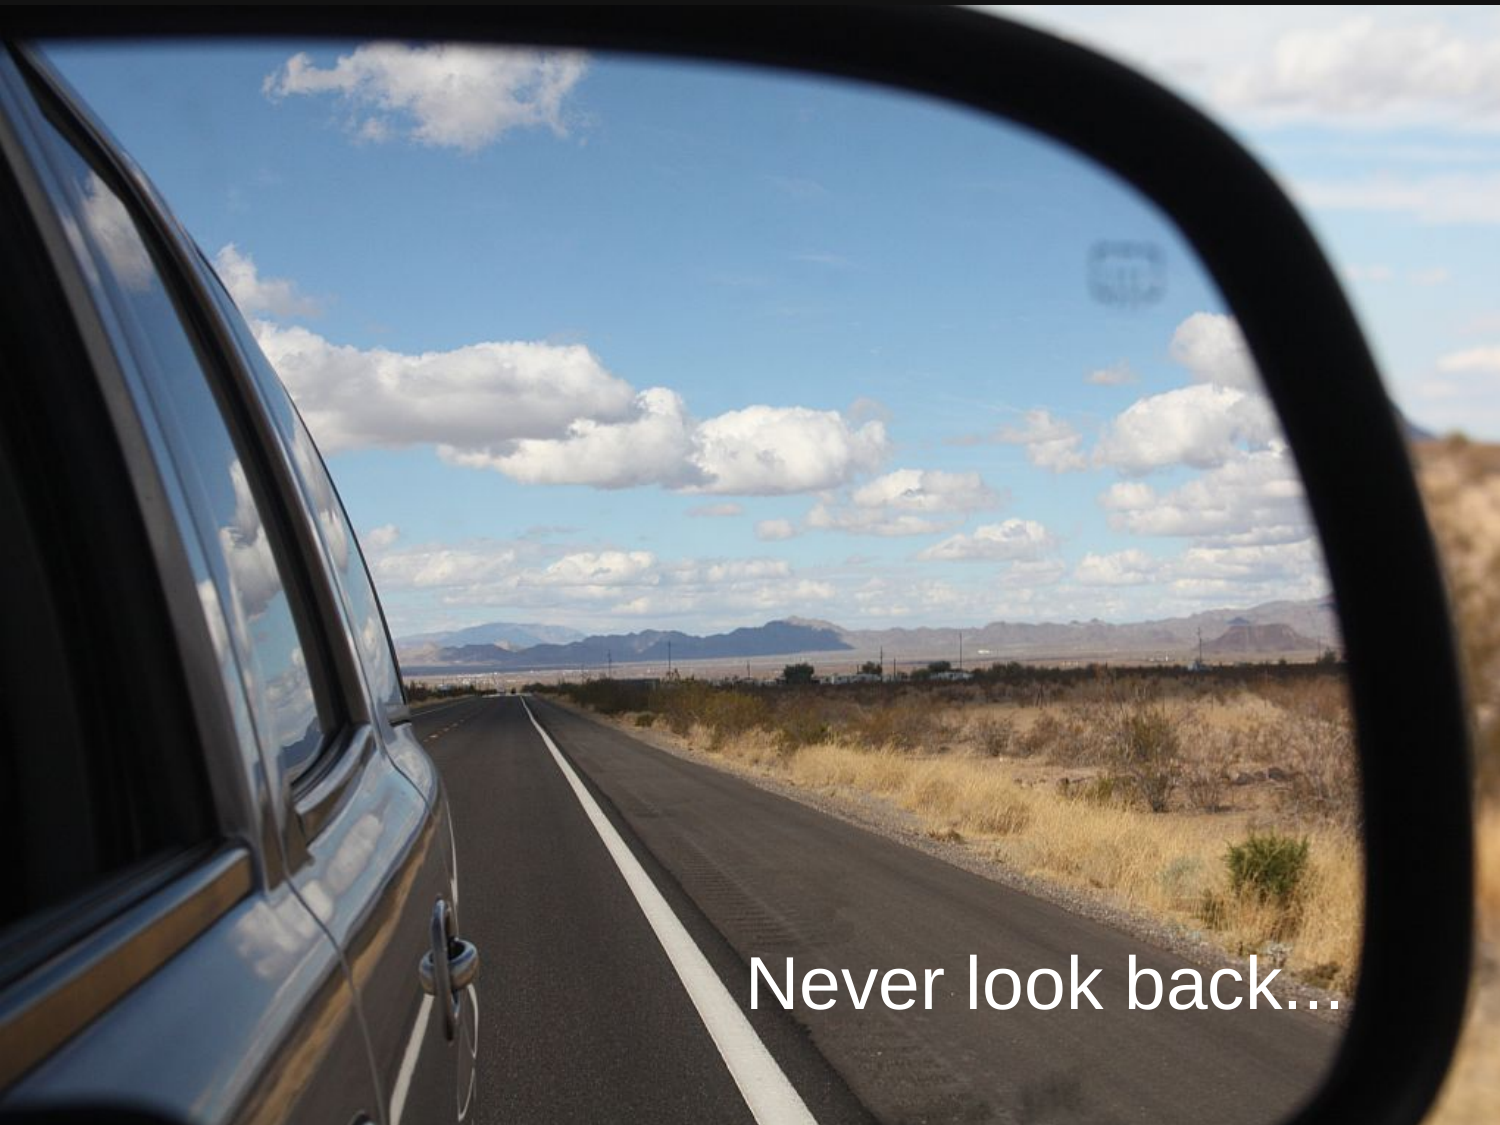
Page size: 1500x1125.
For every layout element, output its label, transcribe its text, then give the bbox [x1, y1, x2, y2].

picture [0, 0, 1500, 1125]
title Never look back... [407, 861, 1500, 1098]
